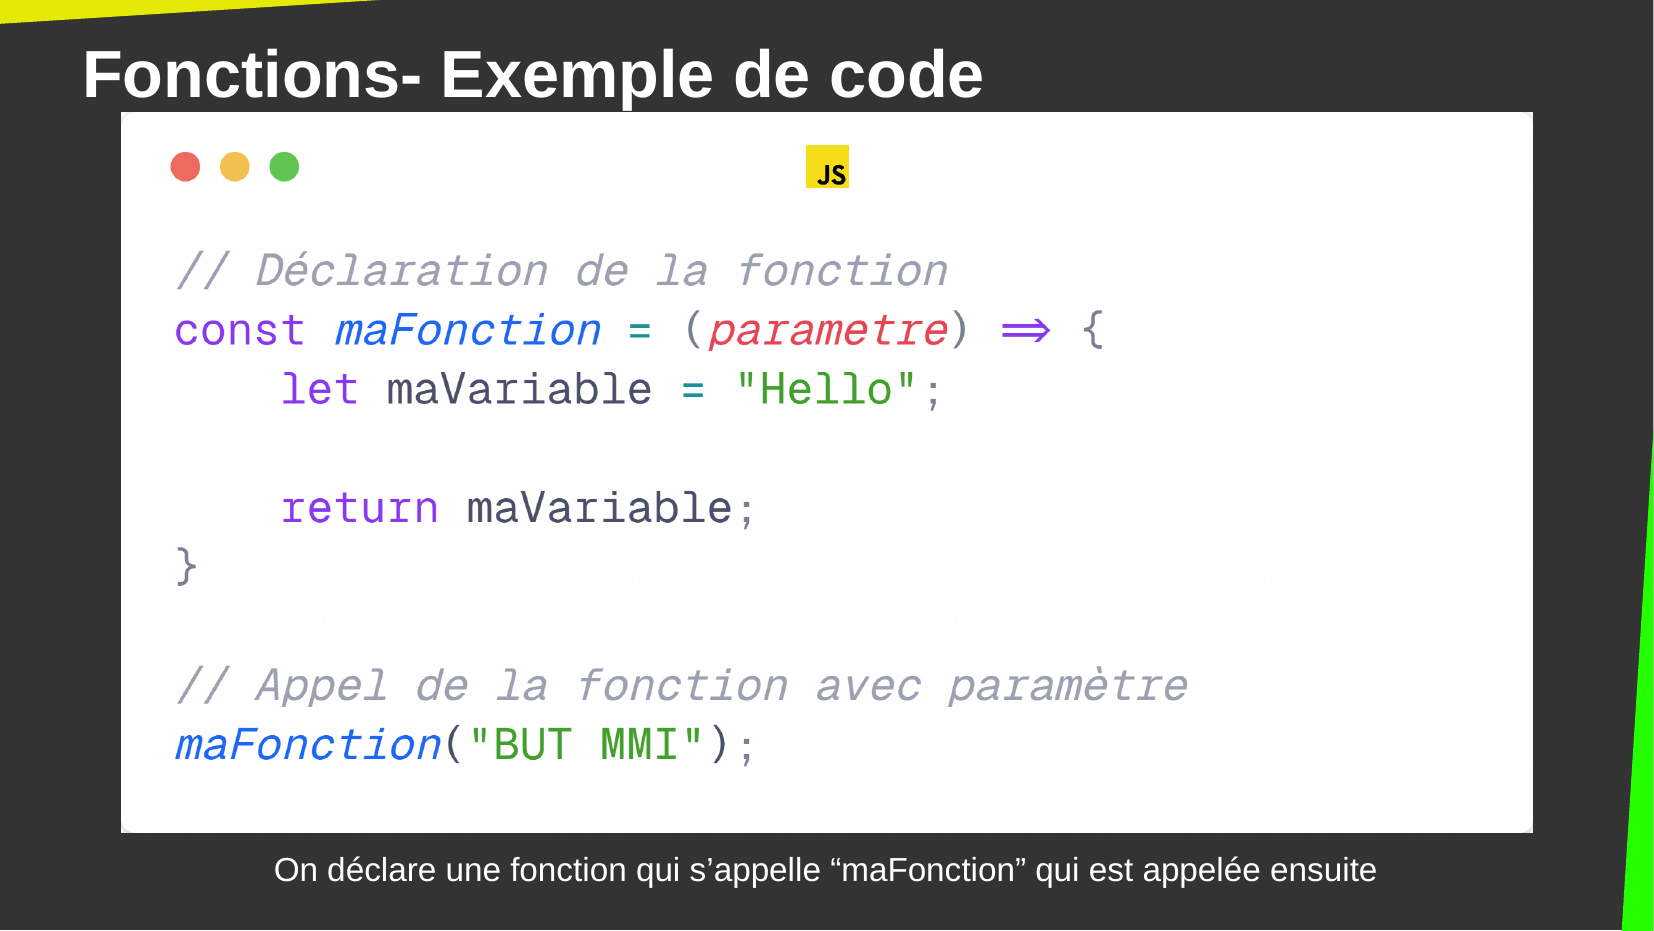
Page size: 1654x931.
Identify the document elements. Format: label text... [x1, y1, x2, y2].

text_box On déclare une fonction qui s’appelle “maFonction” qui est appelée ensuite [141, 844, 1512, 916]
title Fonctions- Exemple de code [82, 37, 1571, 114]
text_box [1621, 419, 1654, 931]
picture [121, 112, 1533, 833]
text_box [0, 0, 379, 24]
